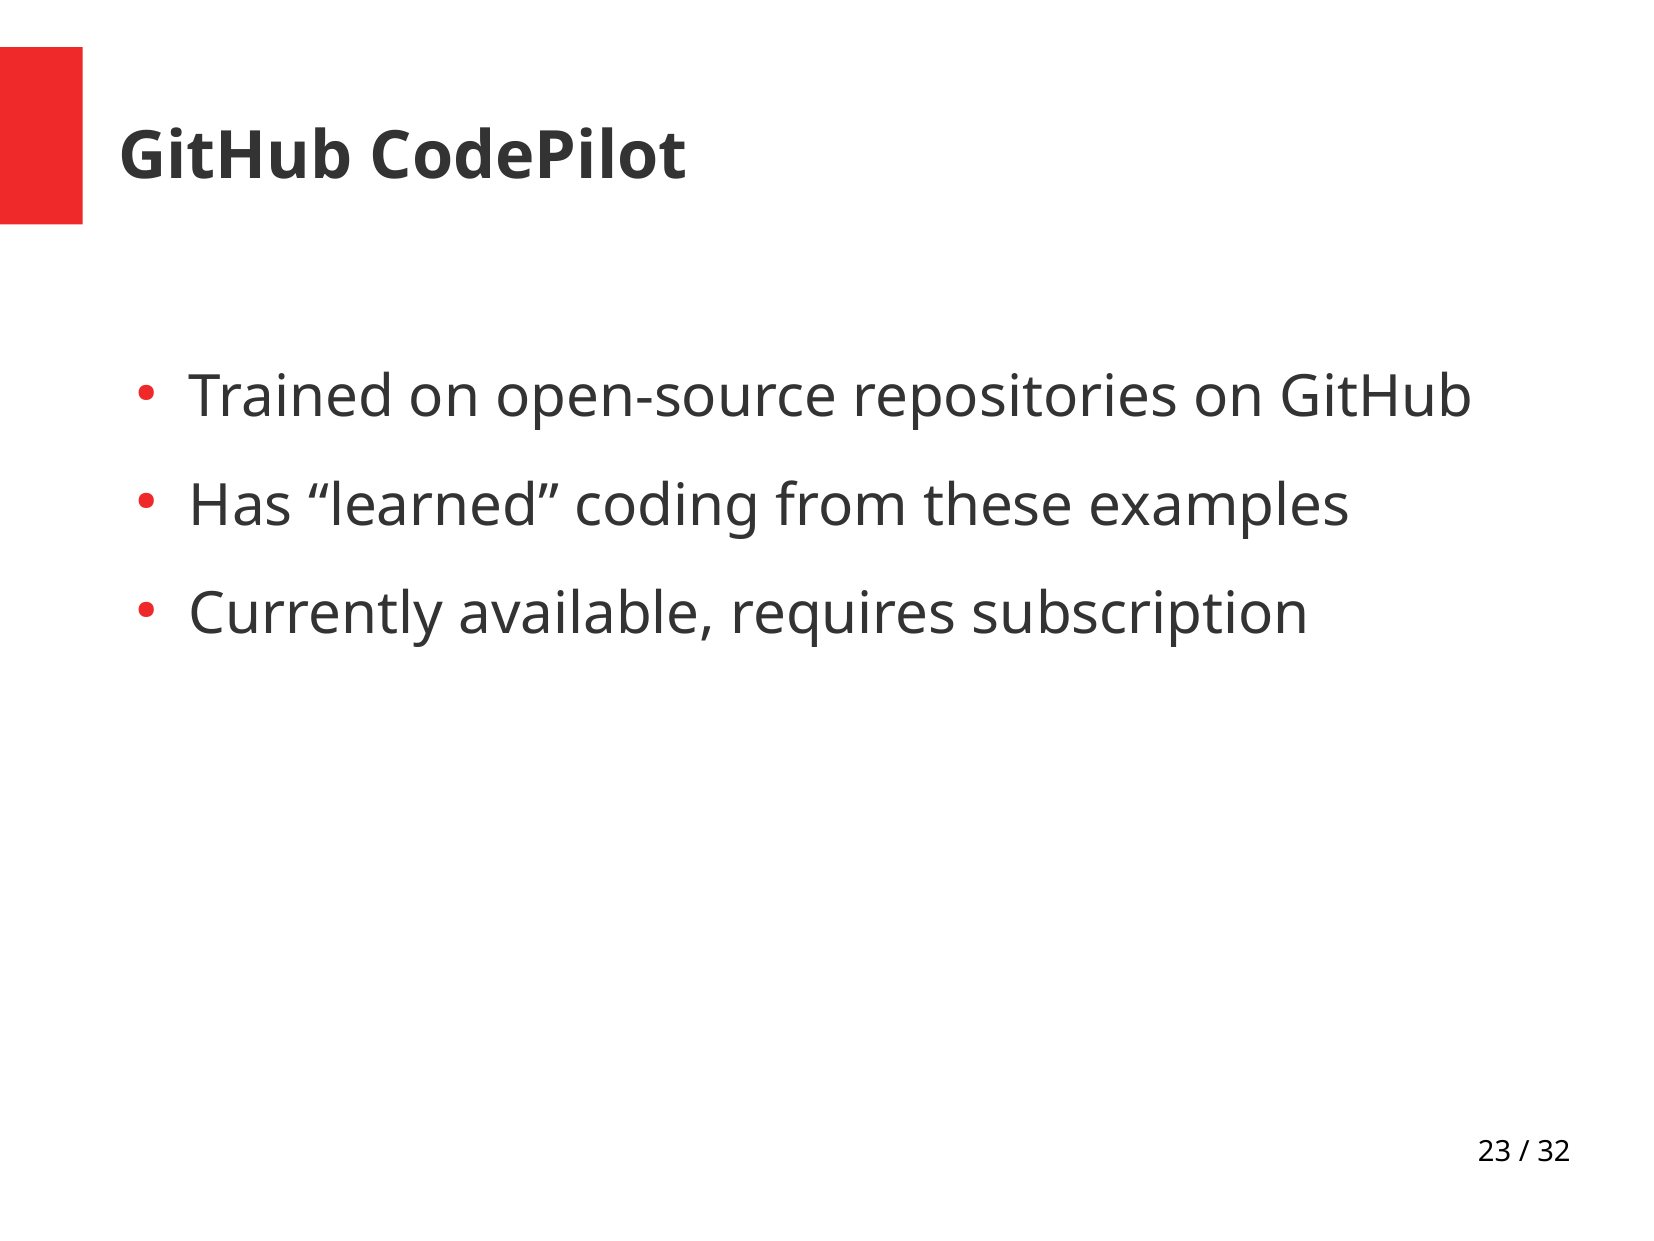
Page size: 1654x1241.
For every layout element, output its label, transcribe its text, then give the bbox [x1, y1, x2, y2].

title GitHub CodePilot [118, 49, 1571, 257]
list Trained on open-source repositories on GitHub Has “learned” coding from these examples Currently available, requires subscription [118, 354, 1536, 1074]
